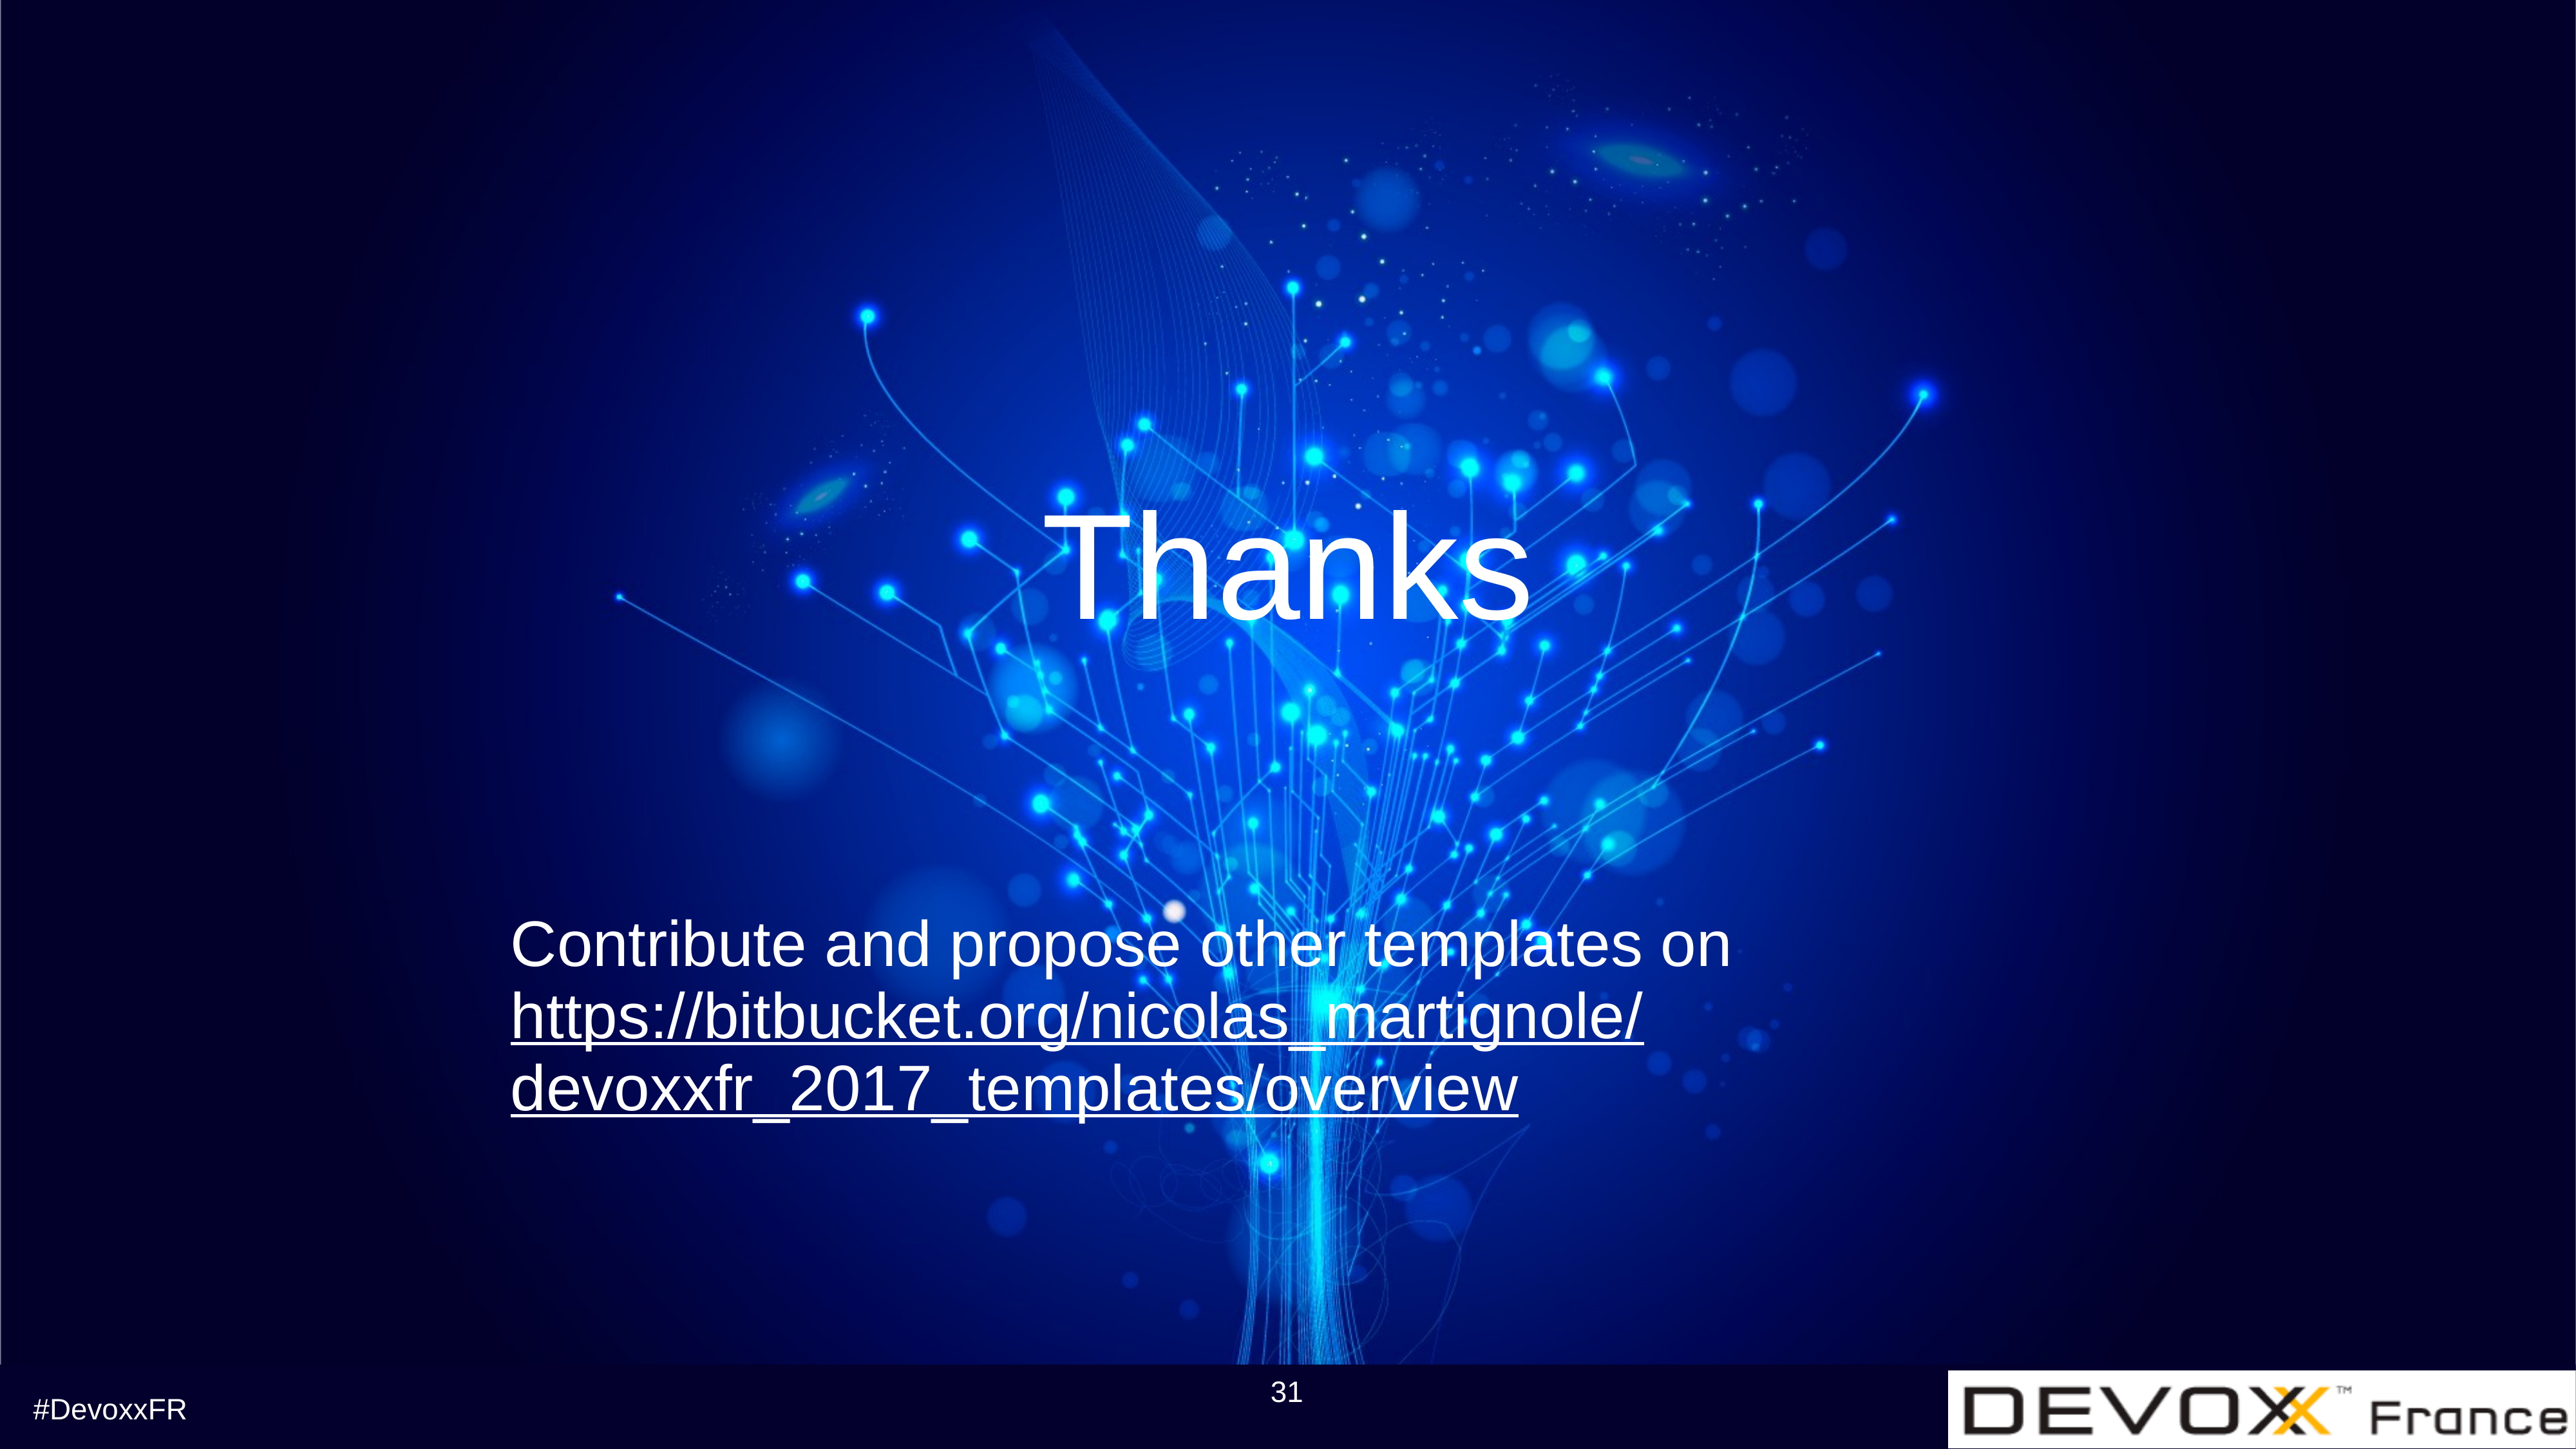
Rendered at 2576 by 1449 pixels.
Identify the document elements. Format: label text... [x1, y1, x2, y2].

title Thanks [155, 363, 2421, 772]
subtitle Contribute and propose other templates on https://bitbucket.org/nicolas_martignole/devoxxfr_2017_templates/overview [510, 866, 2065, 1167]
slide_number 31 [1262, 1375, 1312, 1427]
picture [0, 0, 2576, 1364]
picture [1948, 1370, 2576, 1448]
